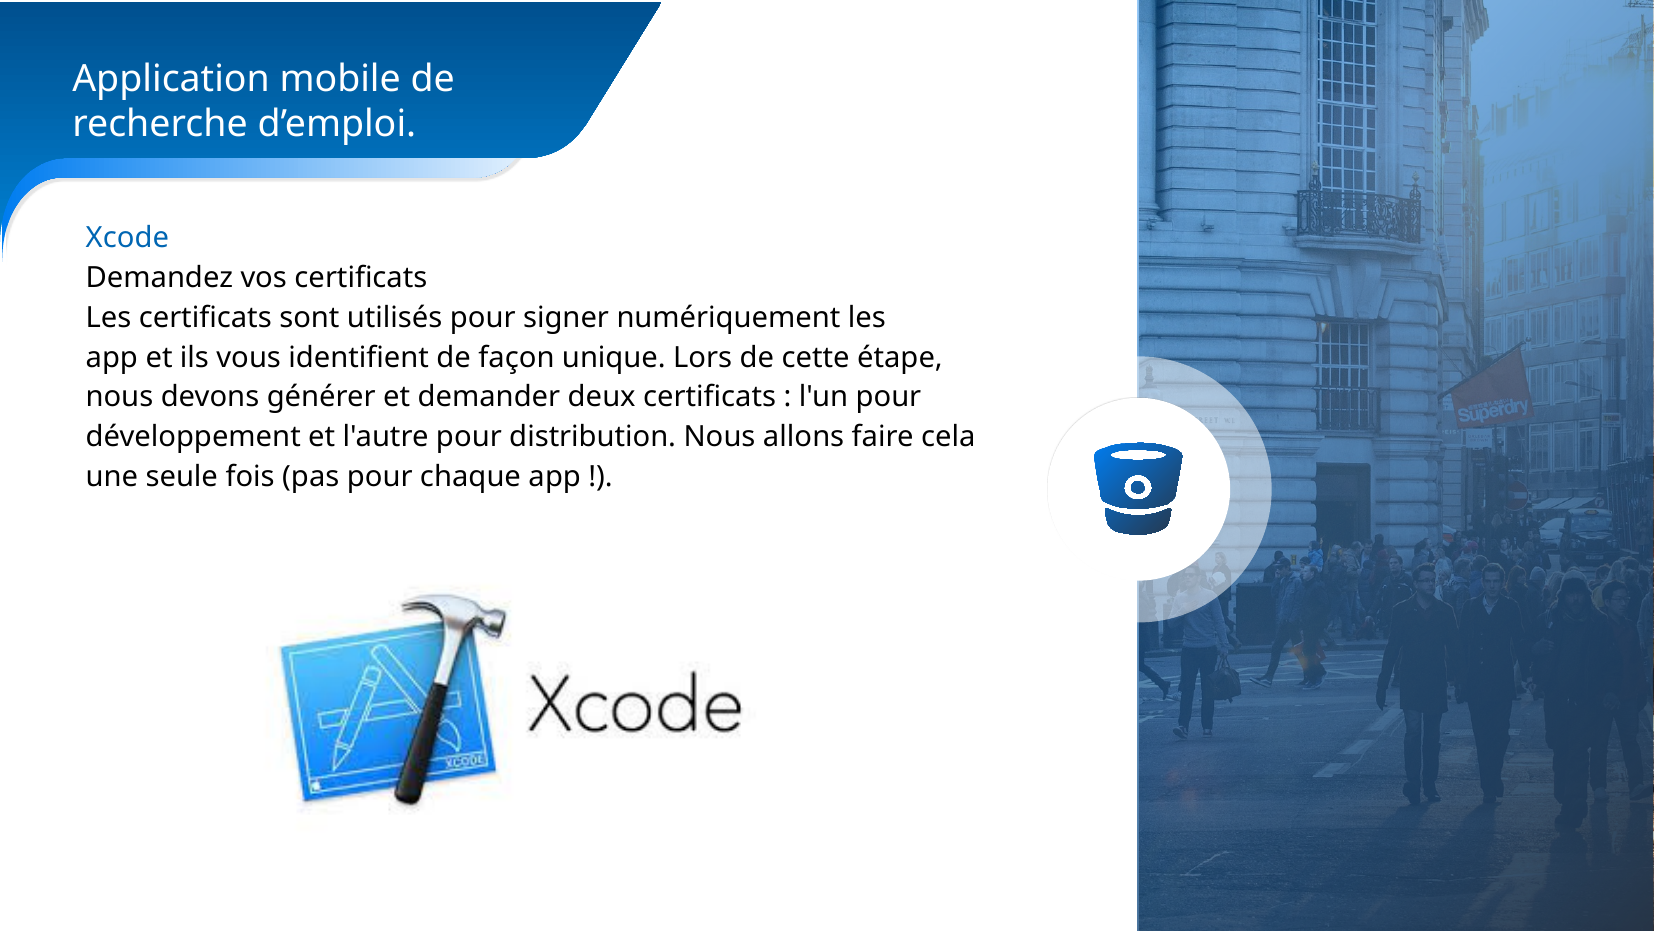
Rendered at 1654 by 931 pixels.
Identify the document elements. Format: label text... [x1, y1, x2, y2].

picture [236, 555, 804, 880]
text_box Xcode Demandez vos certificats Les certificats sont utilisés pour signer numériquement les app et ils vous identifient de façon unique. Lors de cette étape, nous devons générer et demander deux certificats : l'un pour développement et l'autre pour distribution. Nous allons faire cela une seule fois (pas pour chaque app !). [70, 209, 1127, 517]
text_box [0, 2, 662, 263]
text_box [1008, 0, 1654, 931]
text_box Application mobile de recherche d’emploi. [57, 46, 480, 152]
